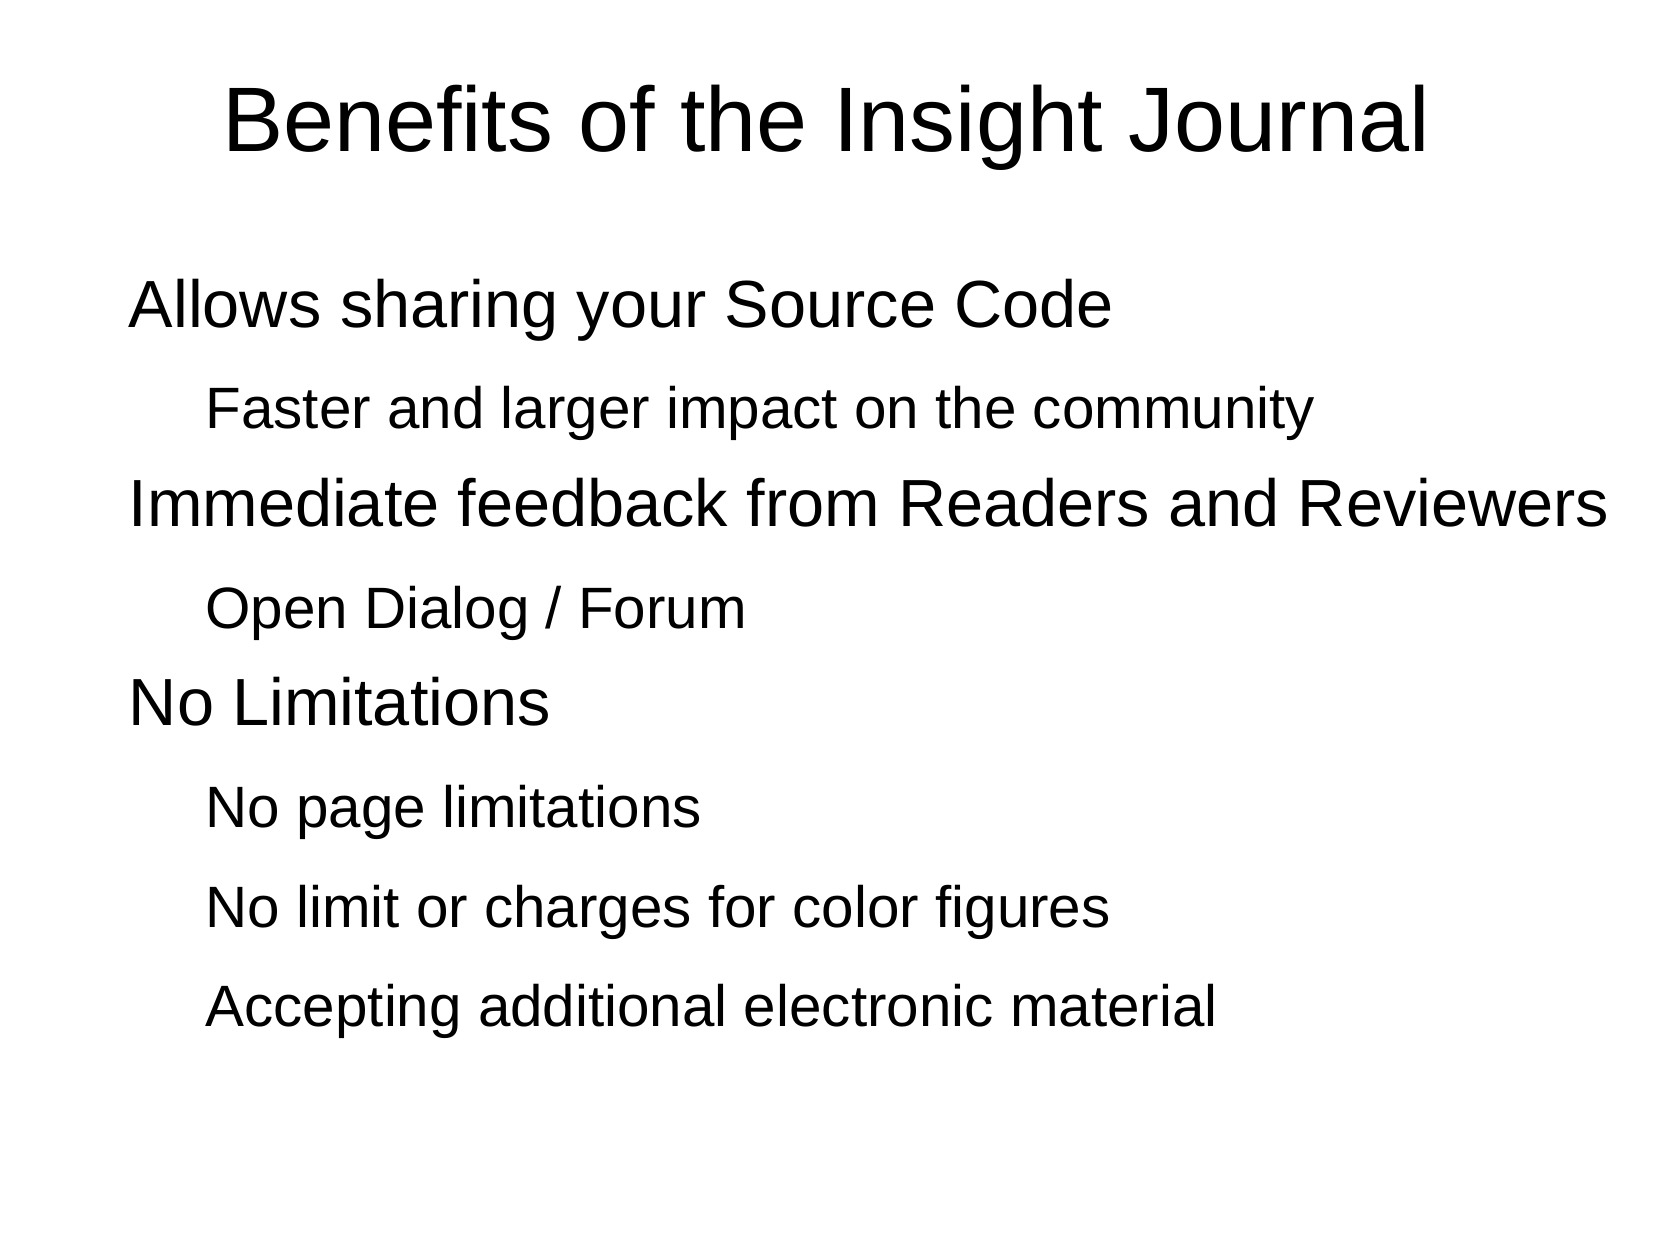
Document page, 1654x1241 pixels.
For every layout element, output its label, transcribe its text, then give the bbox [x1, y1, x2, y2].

title Benefits of the Insight Journal [124, 19, 1530, 227]
list Allows sharing your Source Code Faster and larger impact on the community Immediate feedback from Readers and Reviewers Open Dialog / Forum No Limitations No page limitations No limit or charges for color figures Accepting additional electronic material [96, 234, 1626, 1241]
